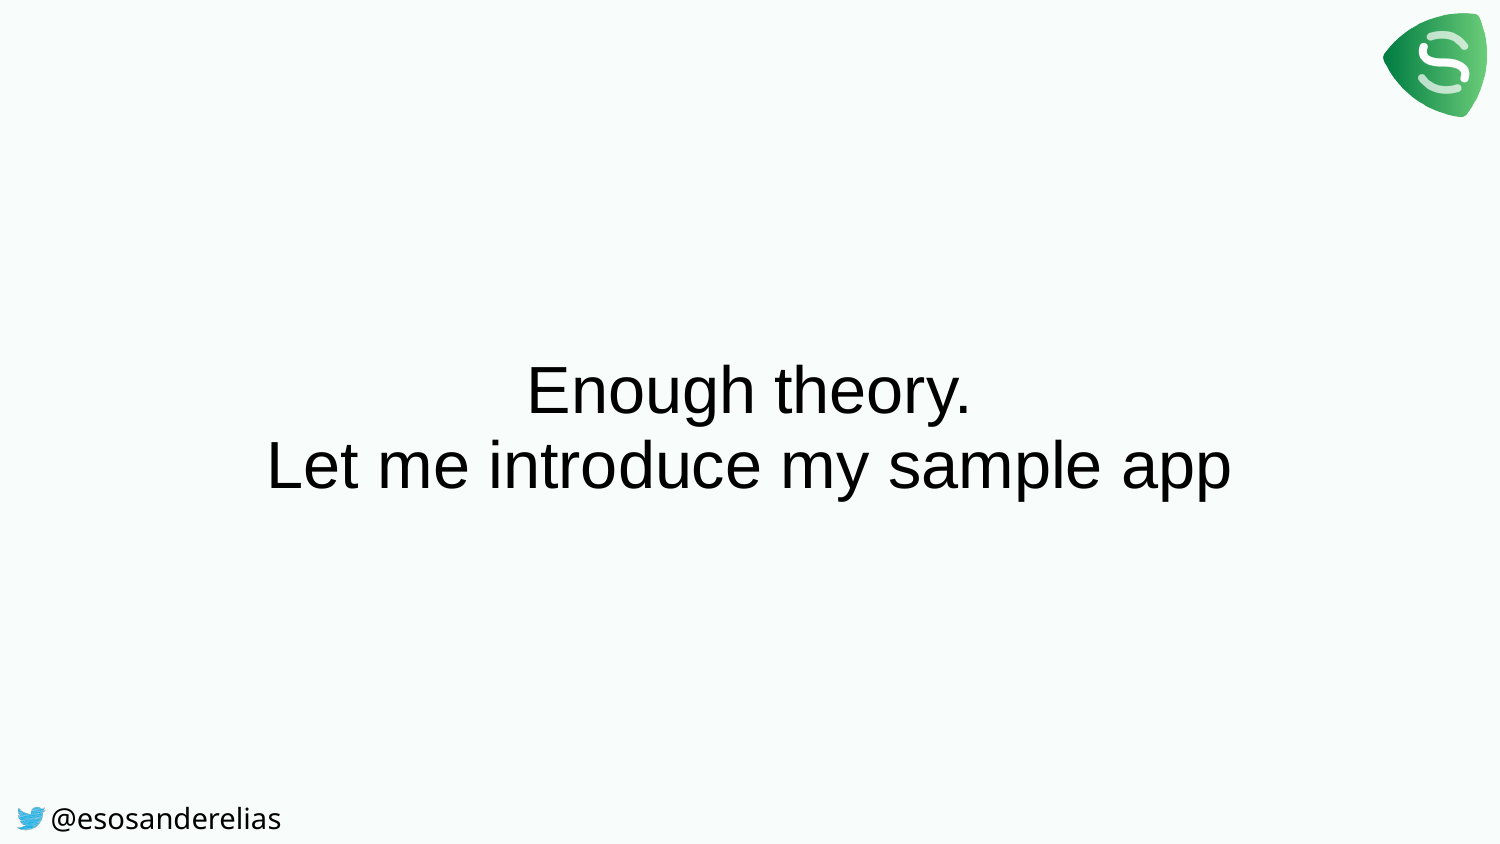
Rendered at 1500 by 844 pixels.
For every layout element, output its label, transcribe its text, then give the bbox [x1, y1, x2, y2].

picture [2, 790, 60, 844]
subtitle Enough theory. Let me introduce my sample app [51, 210, 1449, 646]
picture [1376, 6, 1494, 124]
